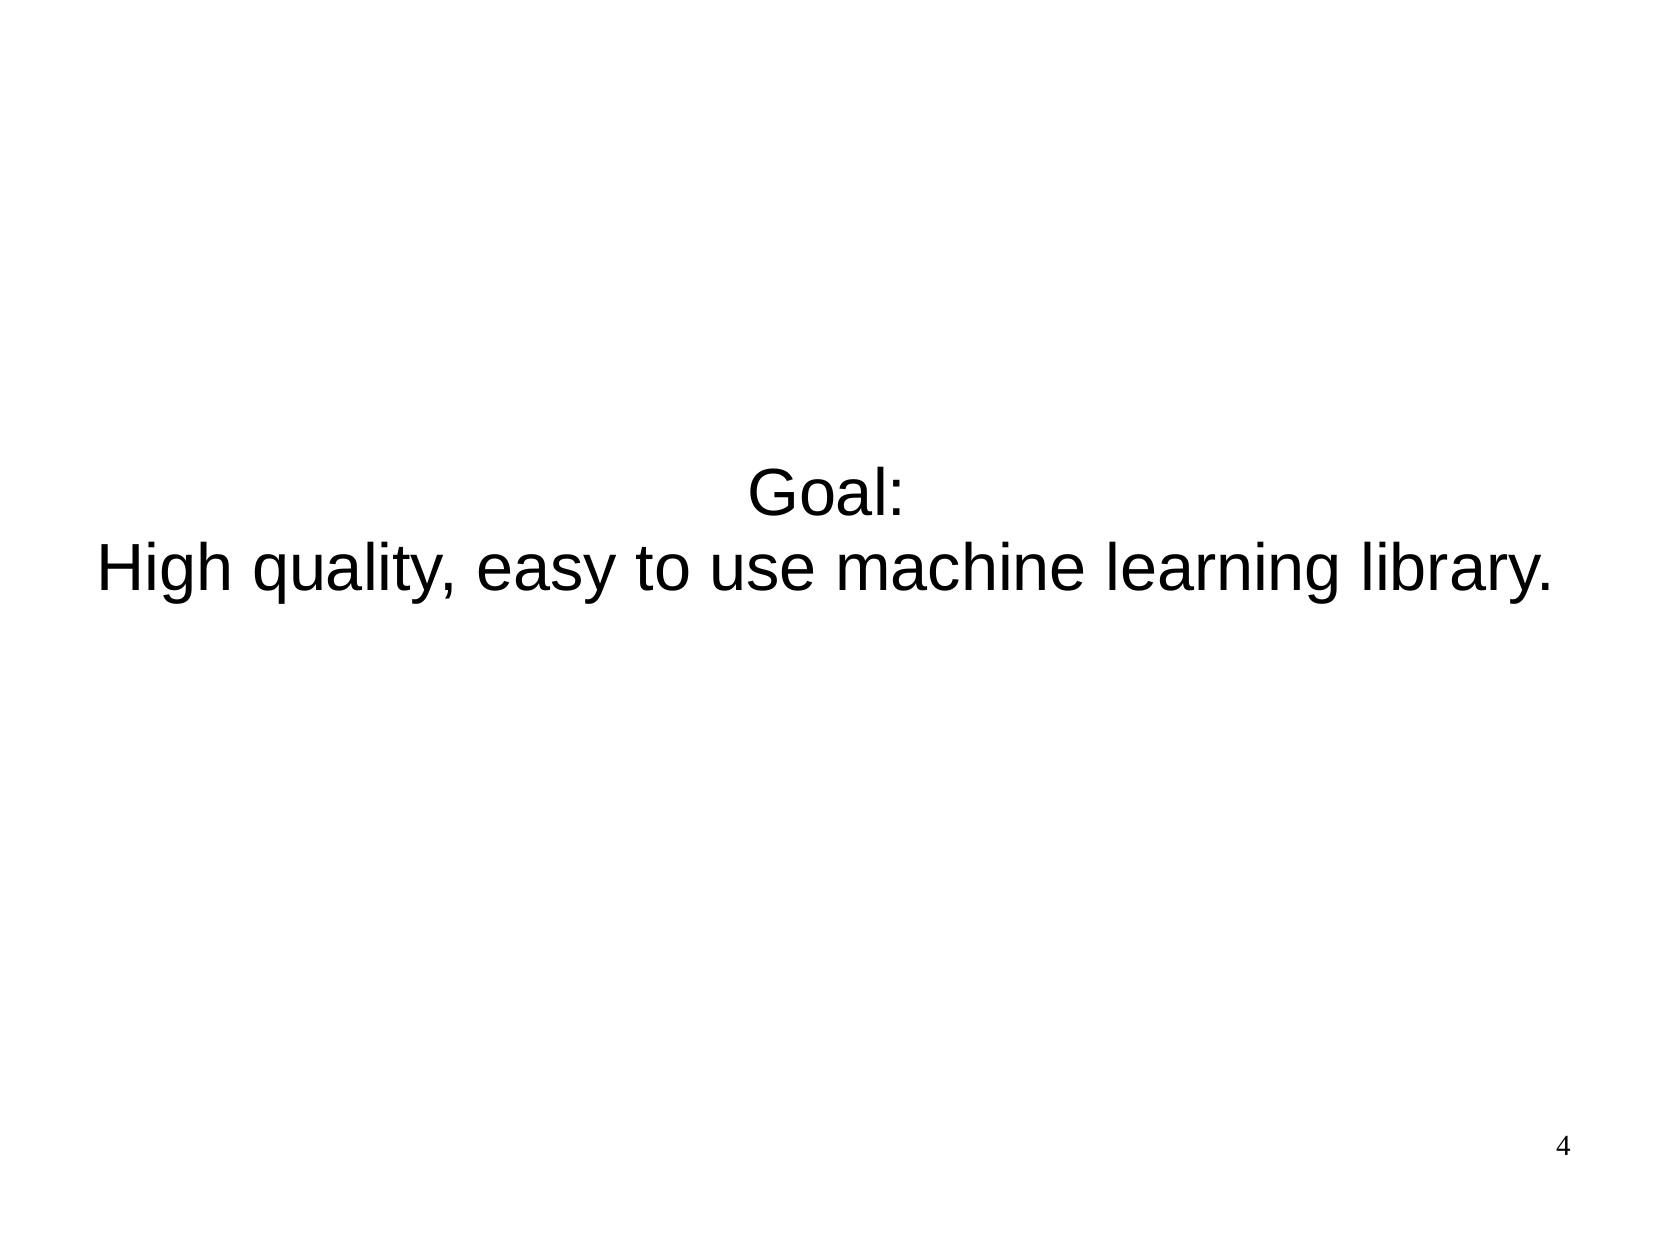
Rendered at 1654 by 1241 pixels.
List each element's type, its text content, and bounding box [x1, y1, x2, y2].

subtitle Goal: High quality, easy to use machine learning library. [82, 49, 1571, 1010]
